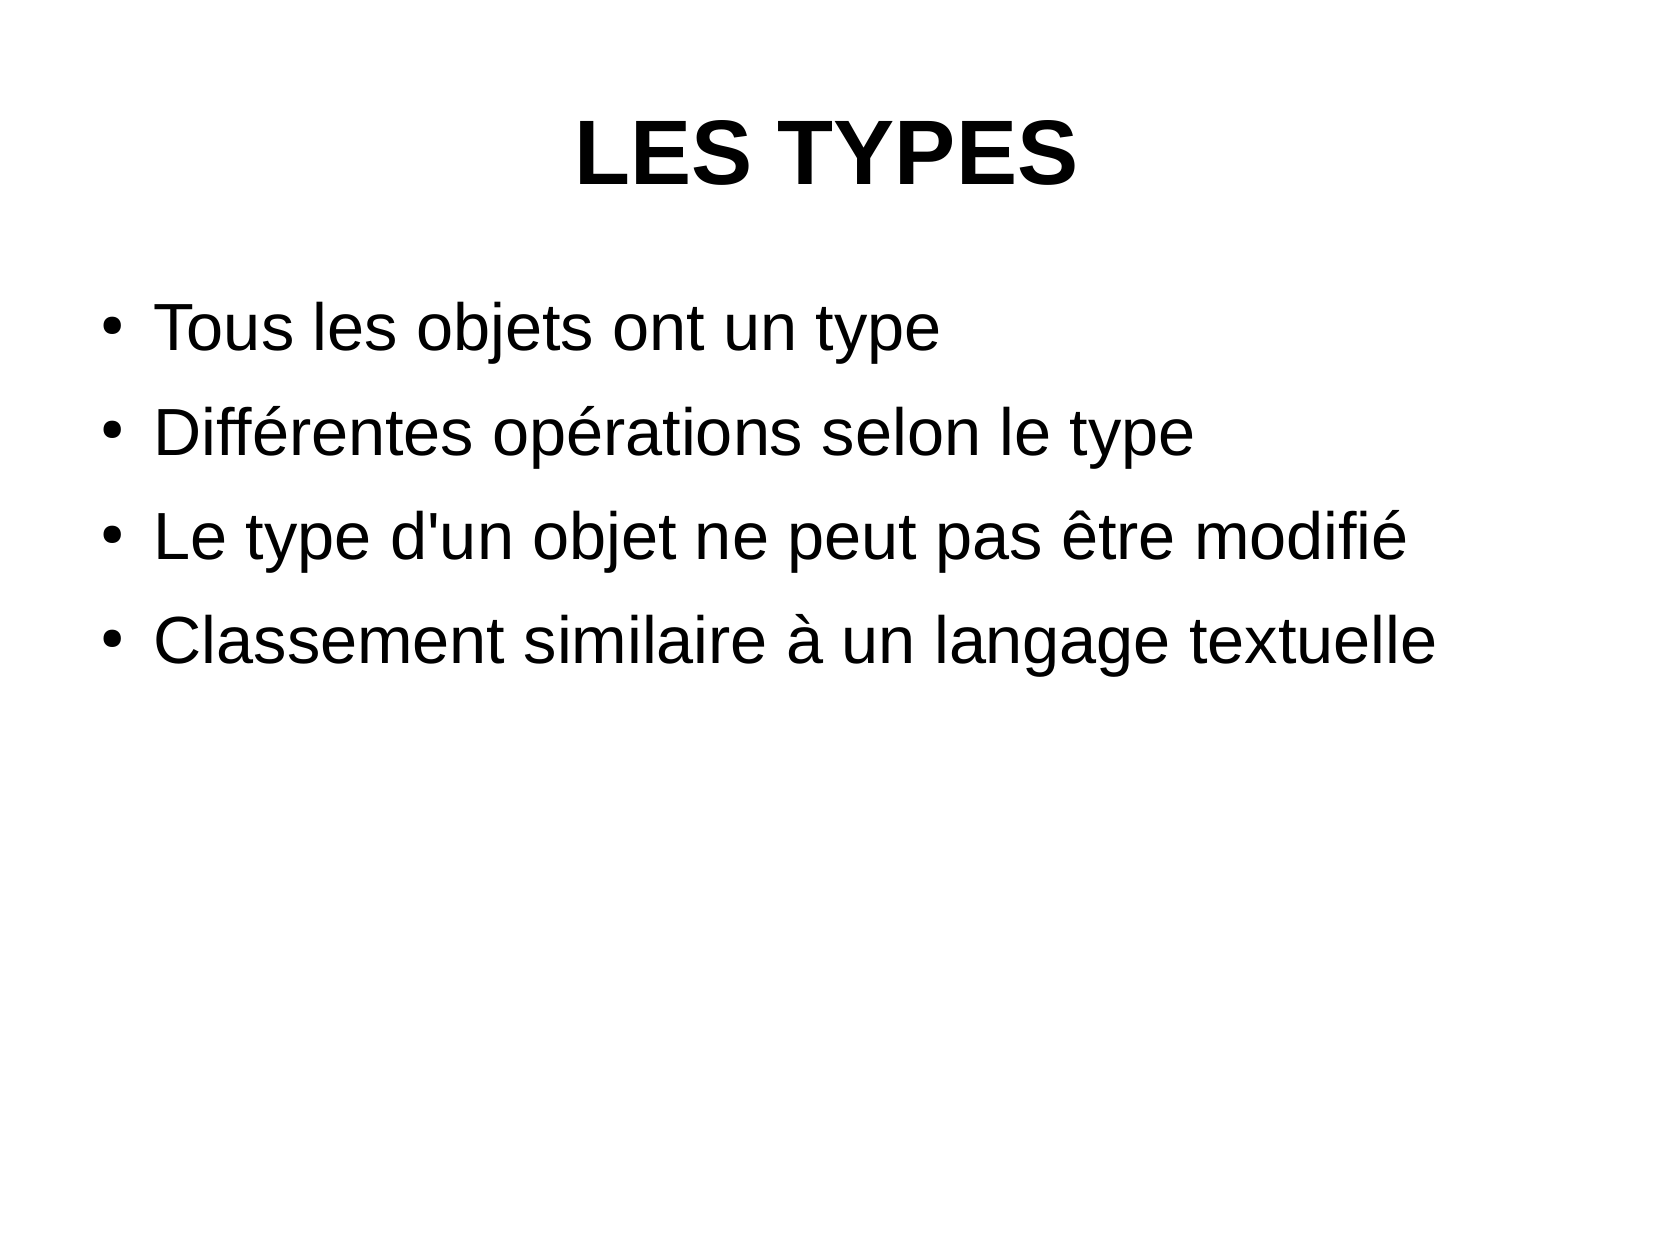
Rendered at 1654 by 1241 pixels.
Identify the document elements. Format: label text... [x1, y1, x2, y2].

title LES TYPES [82, 49, 1571, 257]
list Tous les objets ont un type Différentes opérations selon le type Le type d'un objet ne peut pas être modifié Classement similaire à un langage textuelle [82, 290, 1571, 1109]
